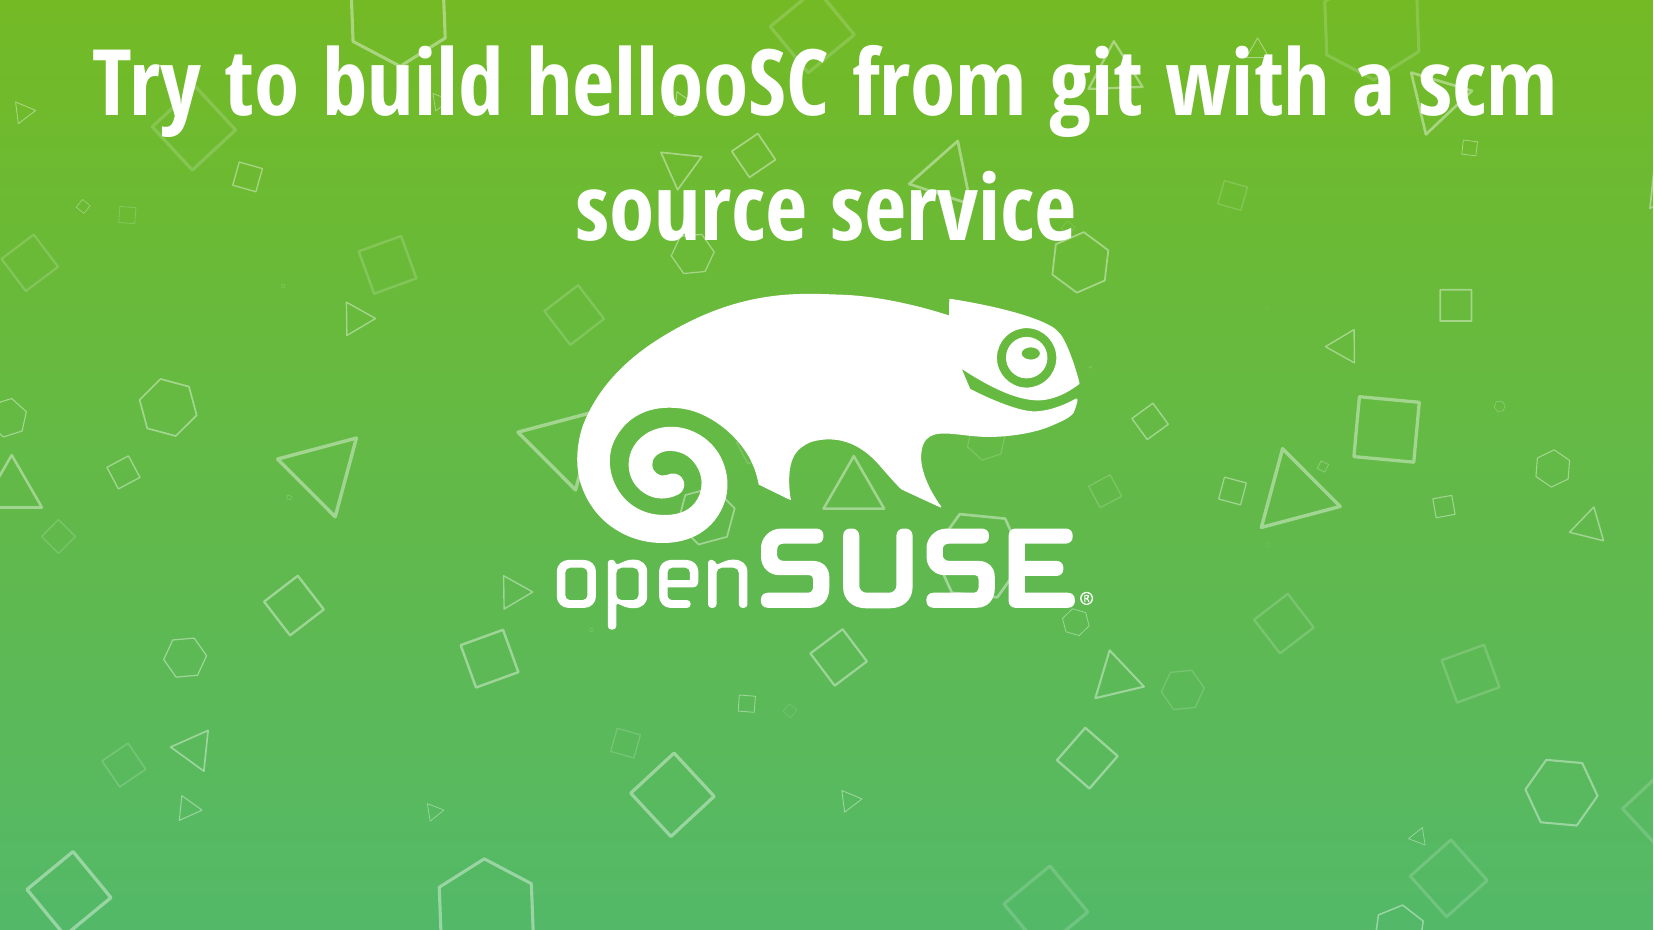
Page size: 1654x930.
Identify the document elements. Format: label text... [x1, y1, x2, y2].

title Try to build hellooSC from git with a scm source service [82, 17, 1571, 268]
